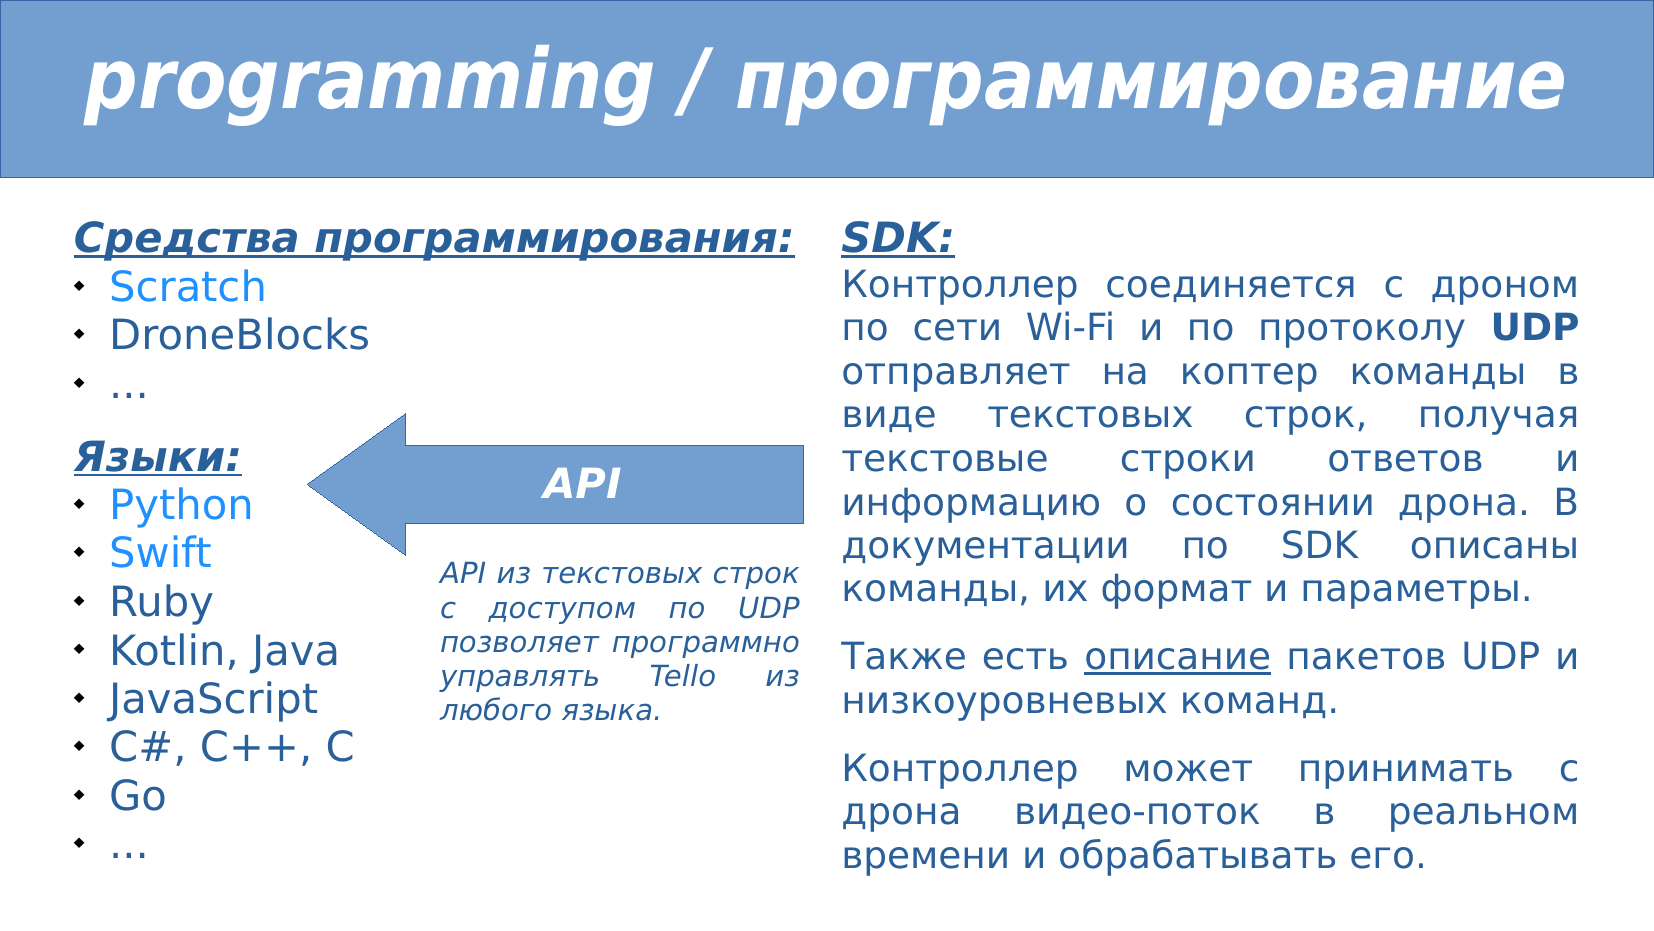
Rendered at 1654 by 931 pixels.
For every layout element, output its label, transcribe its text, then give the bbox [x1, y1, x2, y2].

text_box programming / программирование [11, 23, 1642, 178]
text_box API из текстовых строк с доступом по UDP позволяет программно управлять Tello из любого языка. [425, 549, 815, 745]
text_box Средства программирования: Scratch DroneBlocks ... Языки: Python Swift Ruby Kotlin, Java JavaScript C#, C++, C Go ... [59, 206, 827, 901]
text_box SDK: Контроллер соединяется с дроном по сети Wi-Fi и по протоколу UDP отправляет на коптер команды в виде текстовых строк, получая текстовые строки ответов и информацию о состоянии дрона. В документации по SDK описаны команды, их формат и параметры. Также есть описание пакетов UDP и низкоуровневых команд. Контроллер может принимать с дрона видео-поток в реальном времени и обрабатывать его. [827, 206, 1595, 885]
text_box API [307, 413, 804, 556]
text_box [0, 0, 1654, 178]
